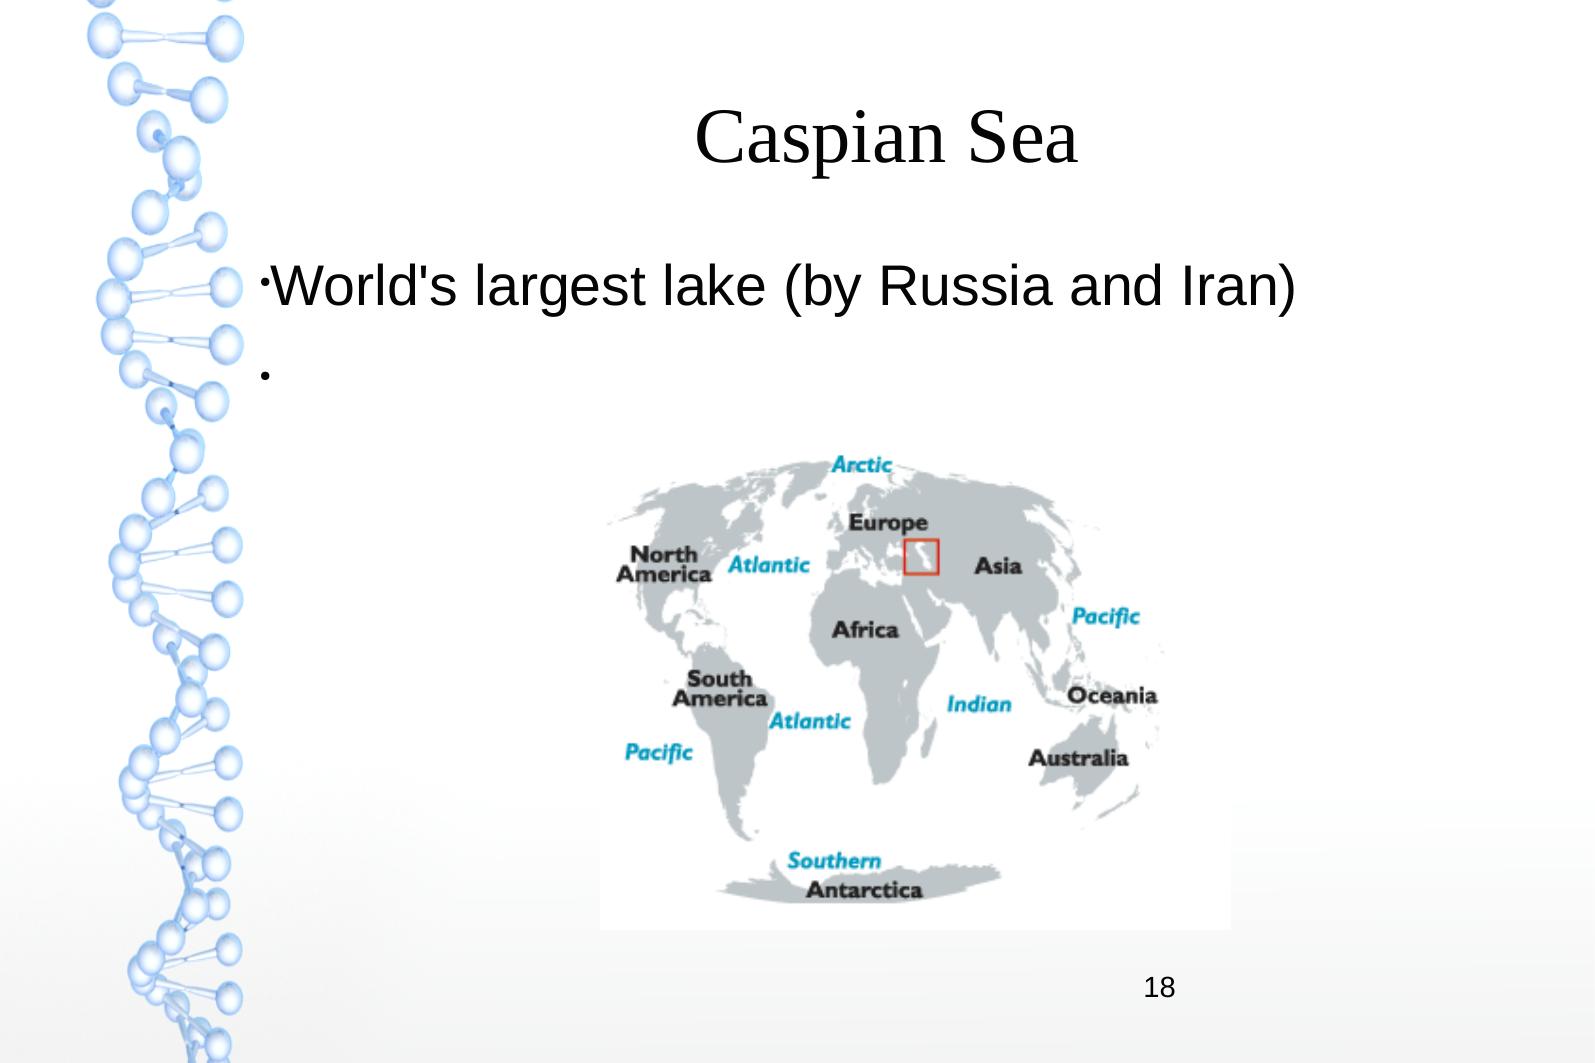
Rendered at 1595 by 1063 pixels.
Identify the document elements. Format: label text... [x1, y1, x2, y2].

list World's largest lake (by Russia and Iran) [259, 248, 1483, 866]
picture [0, 0, 1595, 1063]
title Caspian Sea [259, 42, 1515, 220]
text_box 25 [1143, 968, 1515, 1042]
